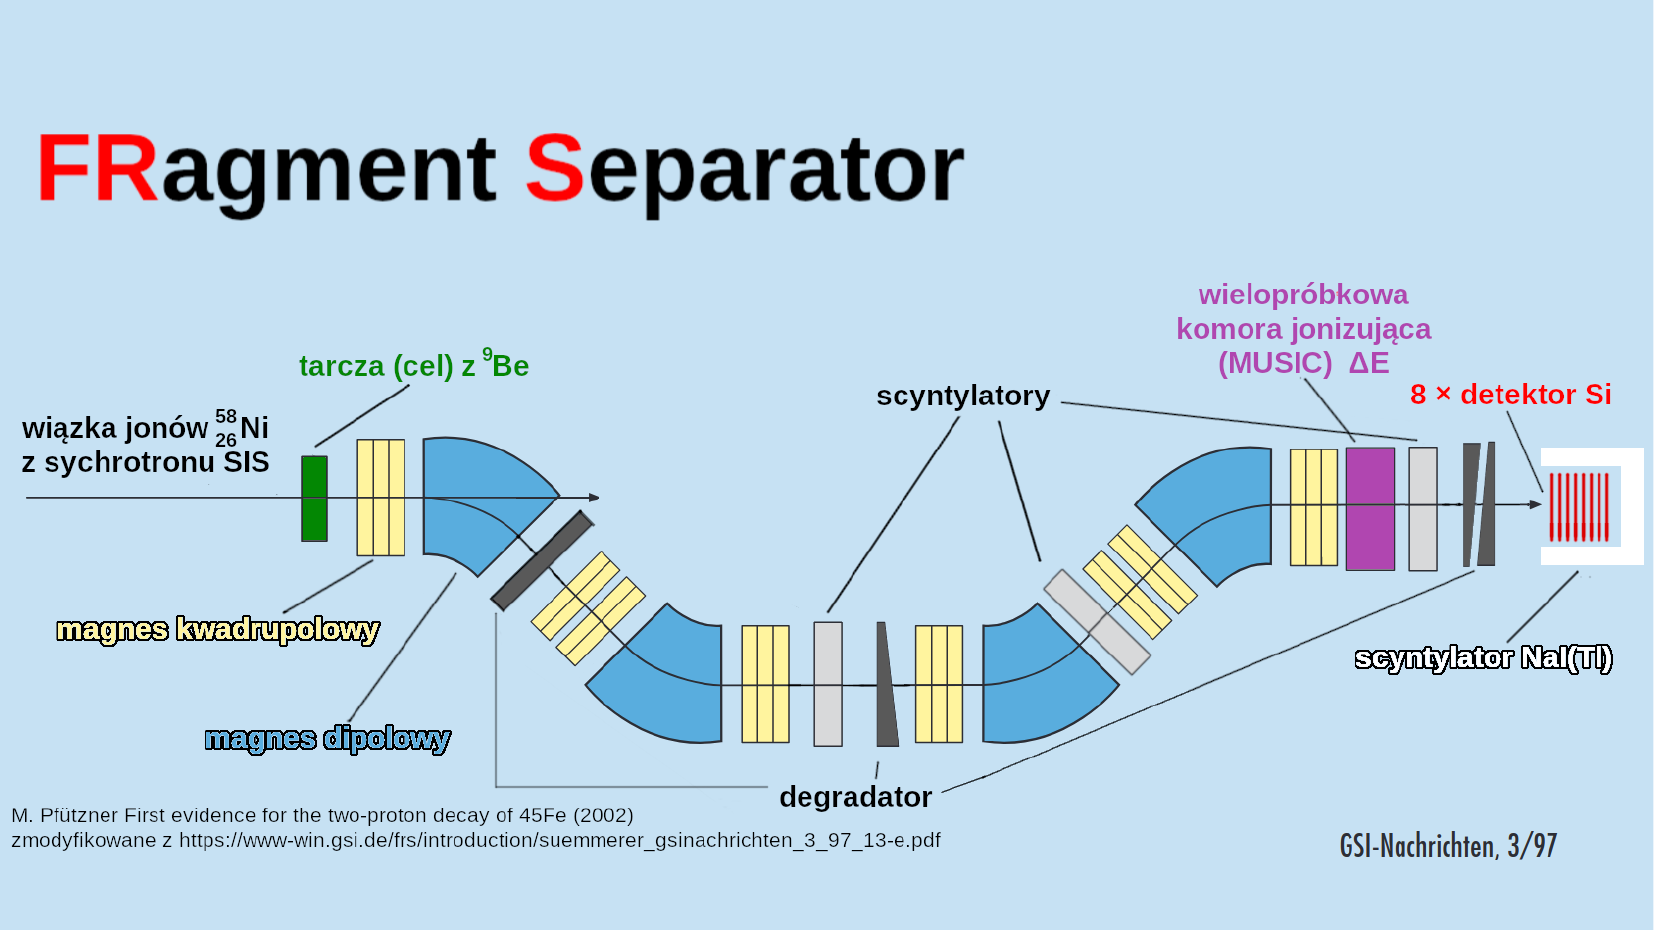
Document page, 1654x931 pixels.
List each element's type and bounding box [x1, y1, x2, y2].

picture [7, 244, 1648, 860]
picture [17, 121, 975, 237]
